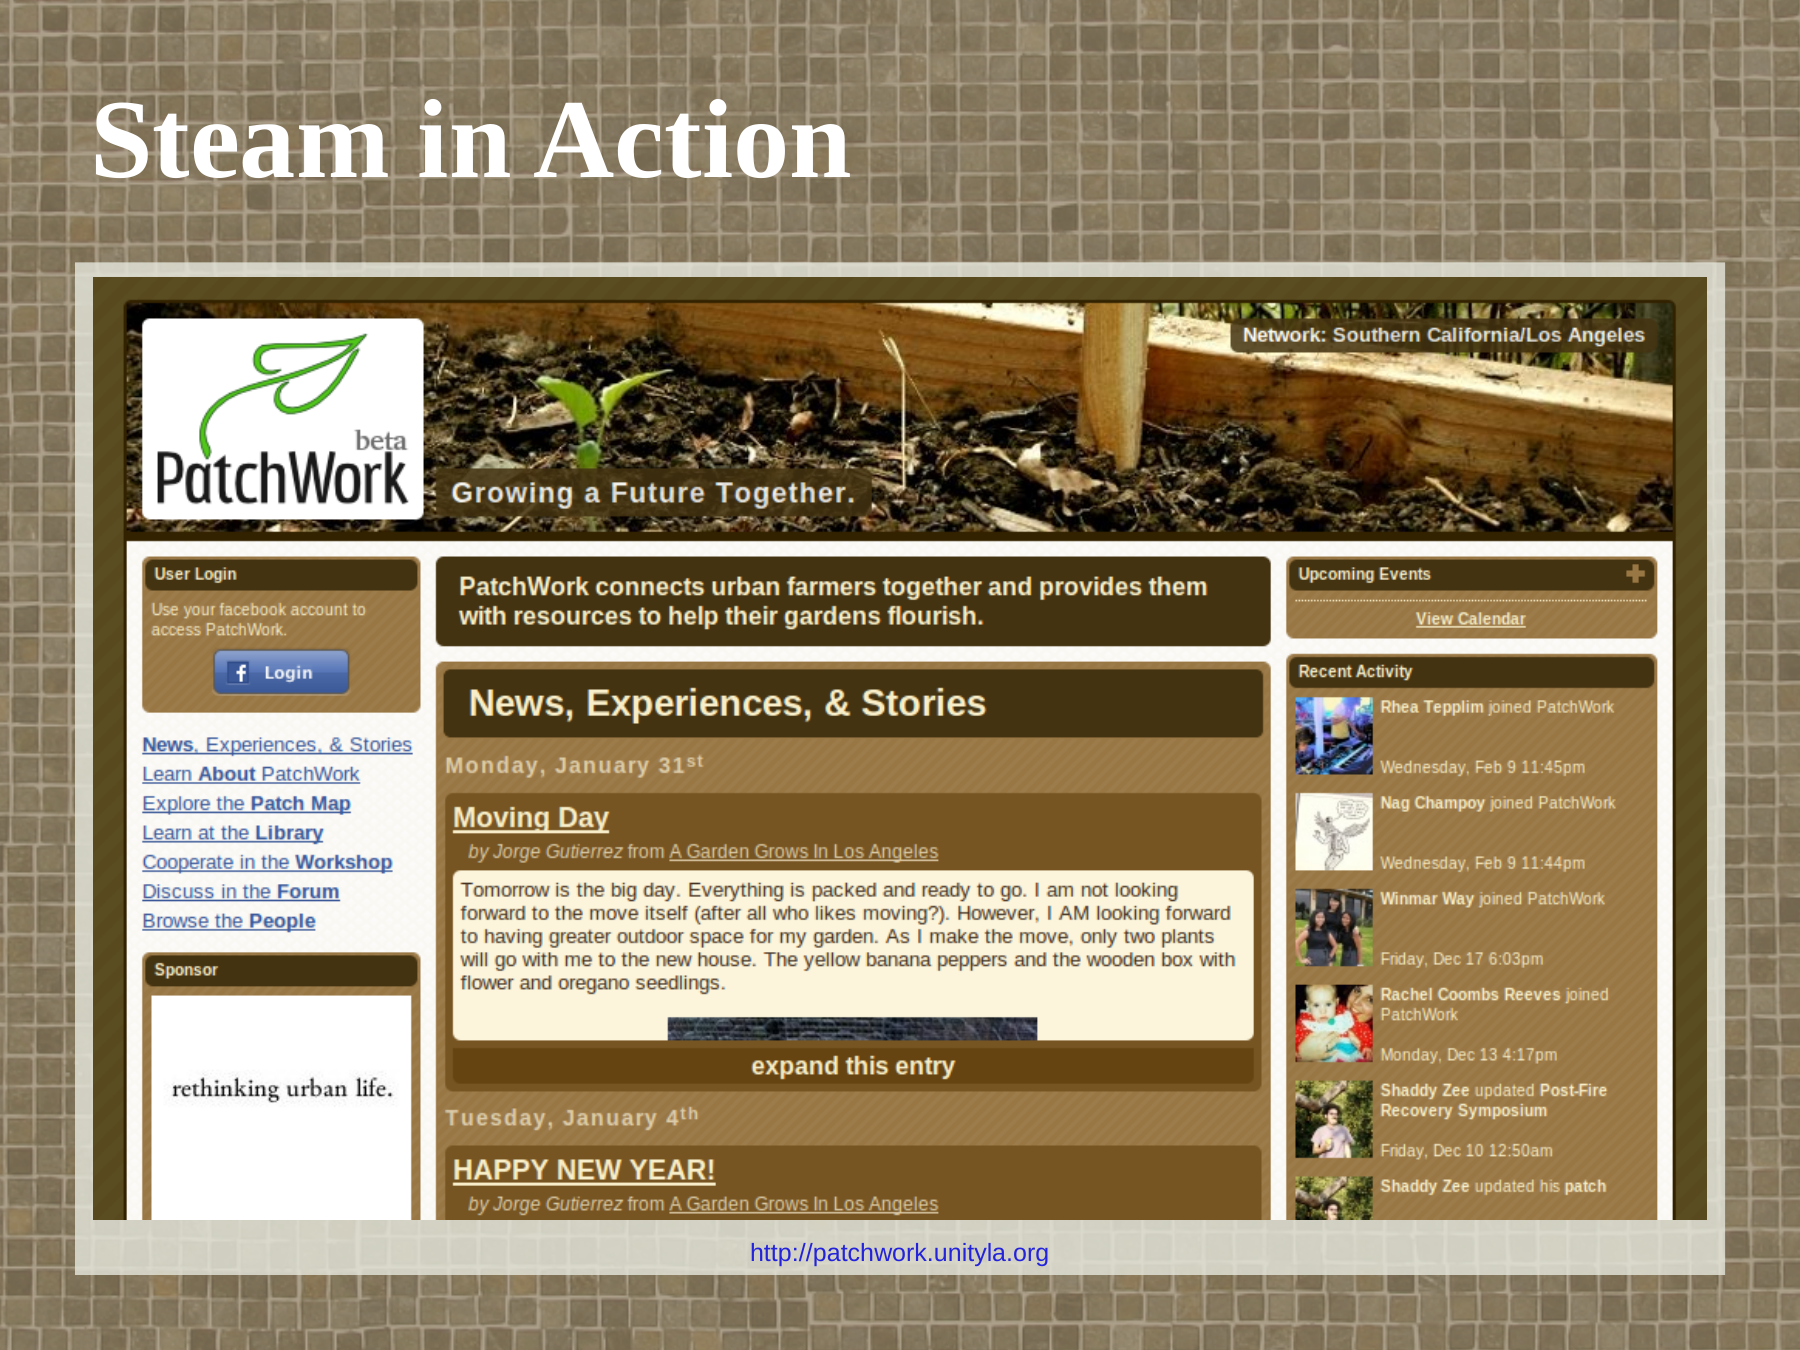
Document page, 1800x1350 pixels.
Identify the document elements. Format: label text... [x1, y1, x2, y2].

text_box [0, 0, 1800, 1350]
picture [93, 277, 1707, 1220]
title Steam in Action [89, 53, 1710, 226]
text_box http://patchwork.unityla.org [735, 1231, 1065, 1275]
